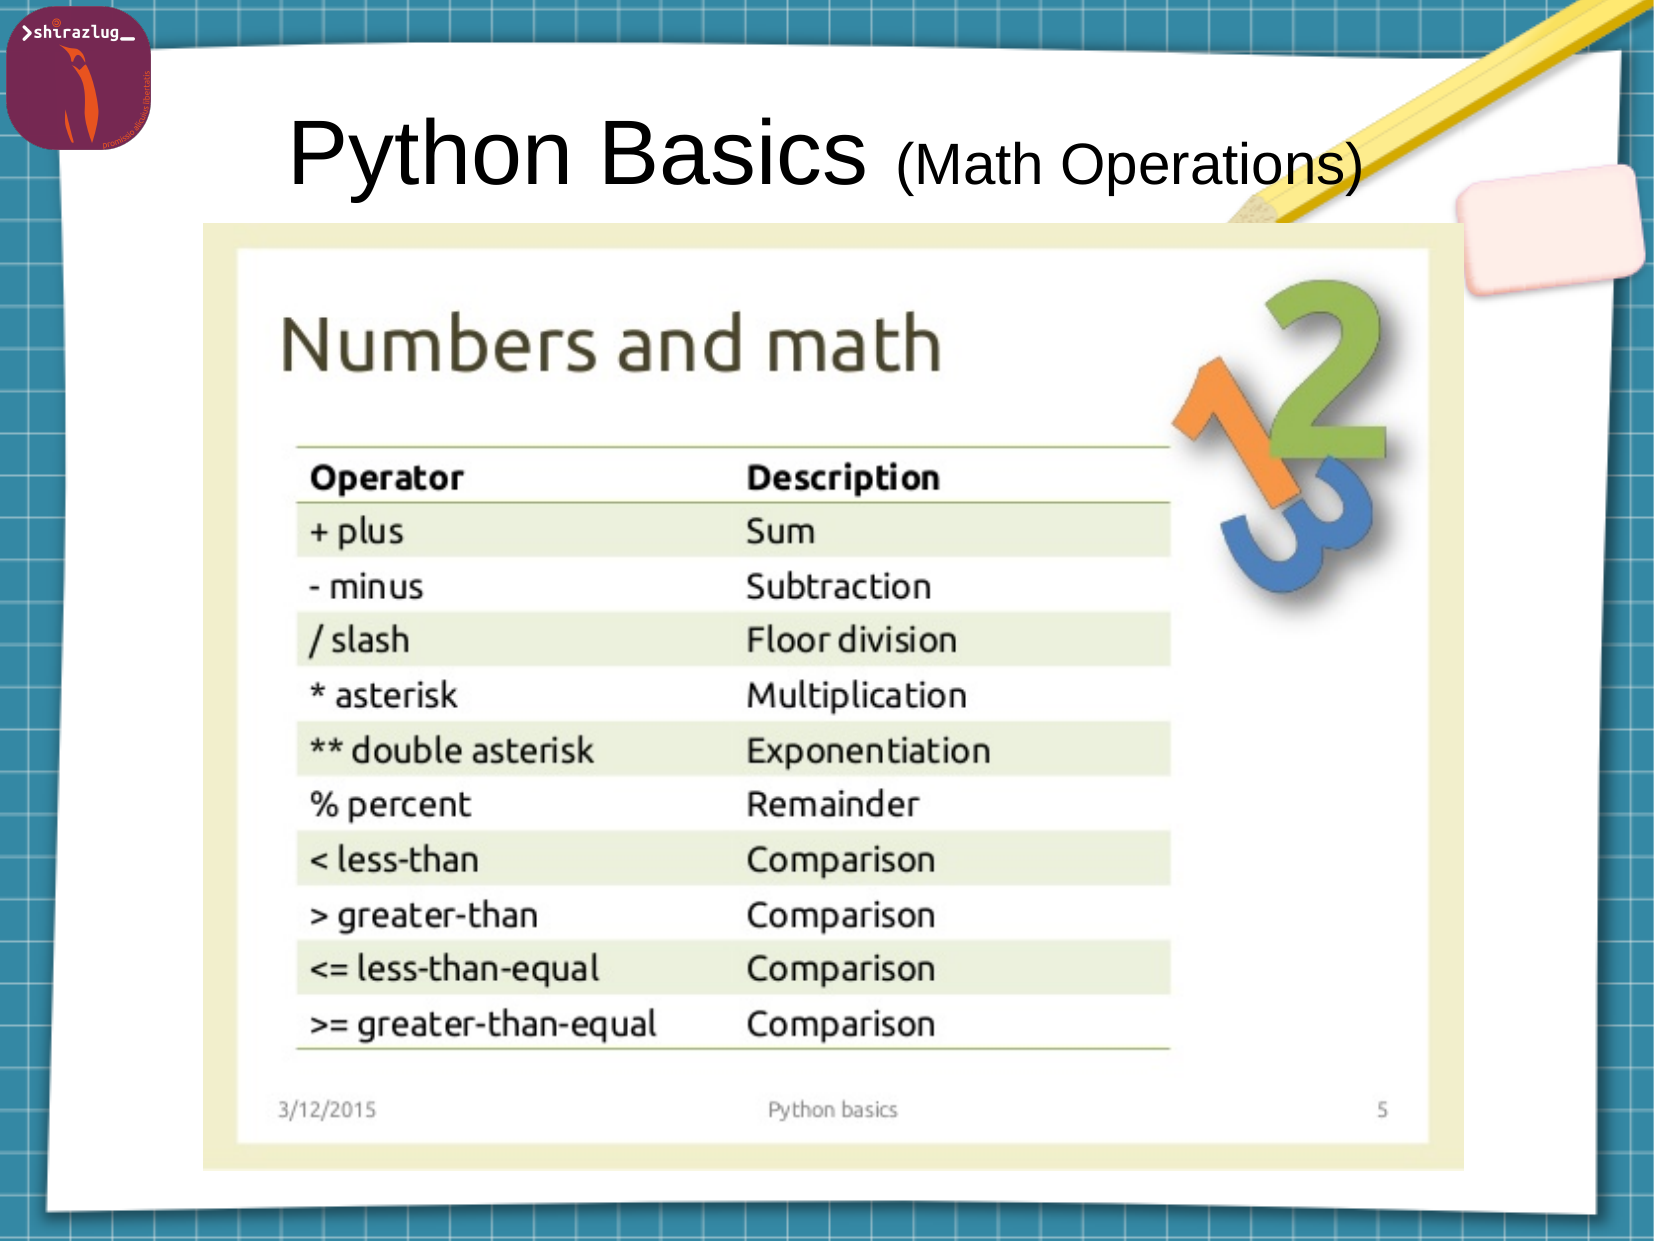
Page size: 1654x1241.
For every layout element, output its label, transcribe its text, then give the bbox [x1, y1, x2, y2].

picture [0, 0, 1654, 1241]
title Python Basics (Math Operations) [82, 49, 1571, 257]
